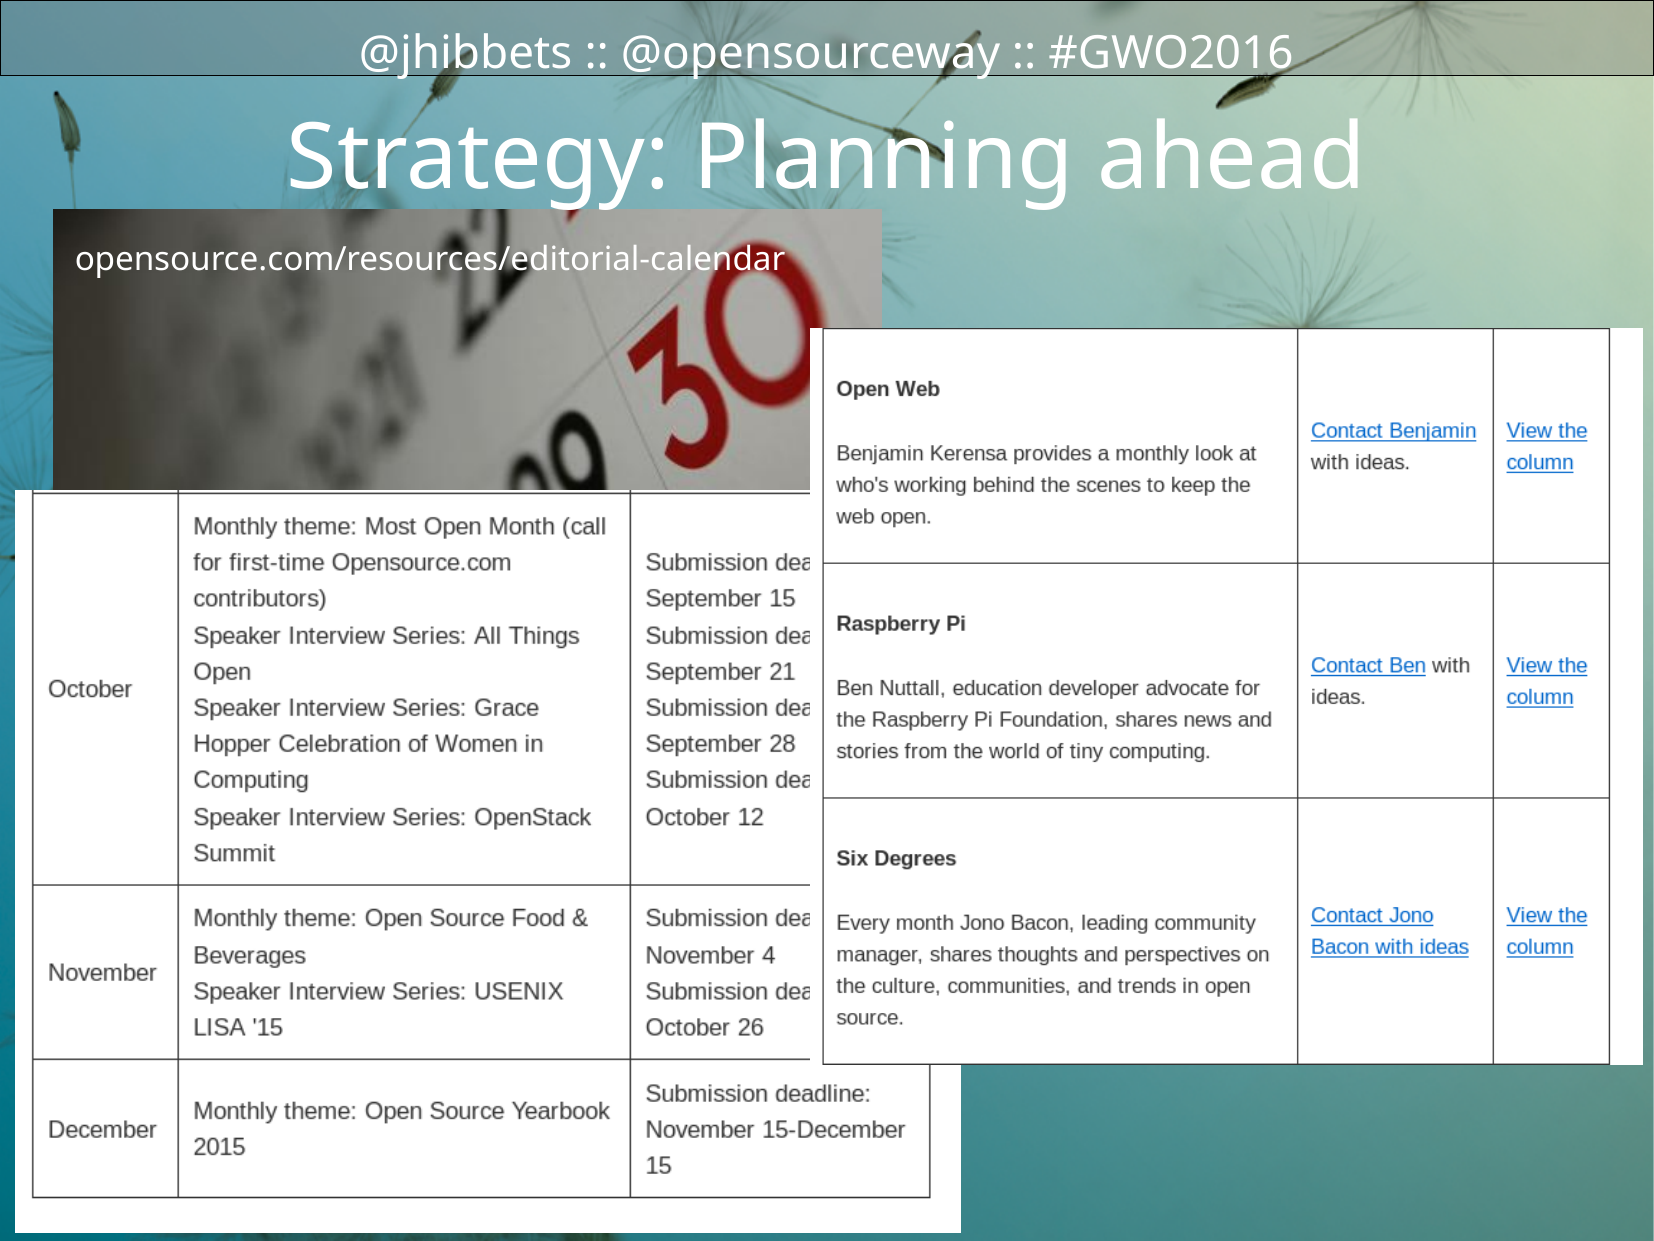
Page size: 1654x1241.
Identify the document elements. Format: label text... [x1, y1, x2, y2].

text_box opensource.com/resources/editorial-calendar [60, 227, 884, 276]
picture [0, 76, 1654, 1241]
title Strategy: Planning ahead [82, 49, 1571, 257]
